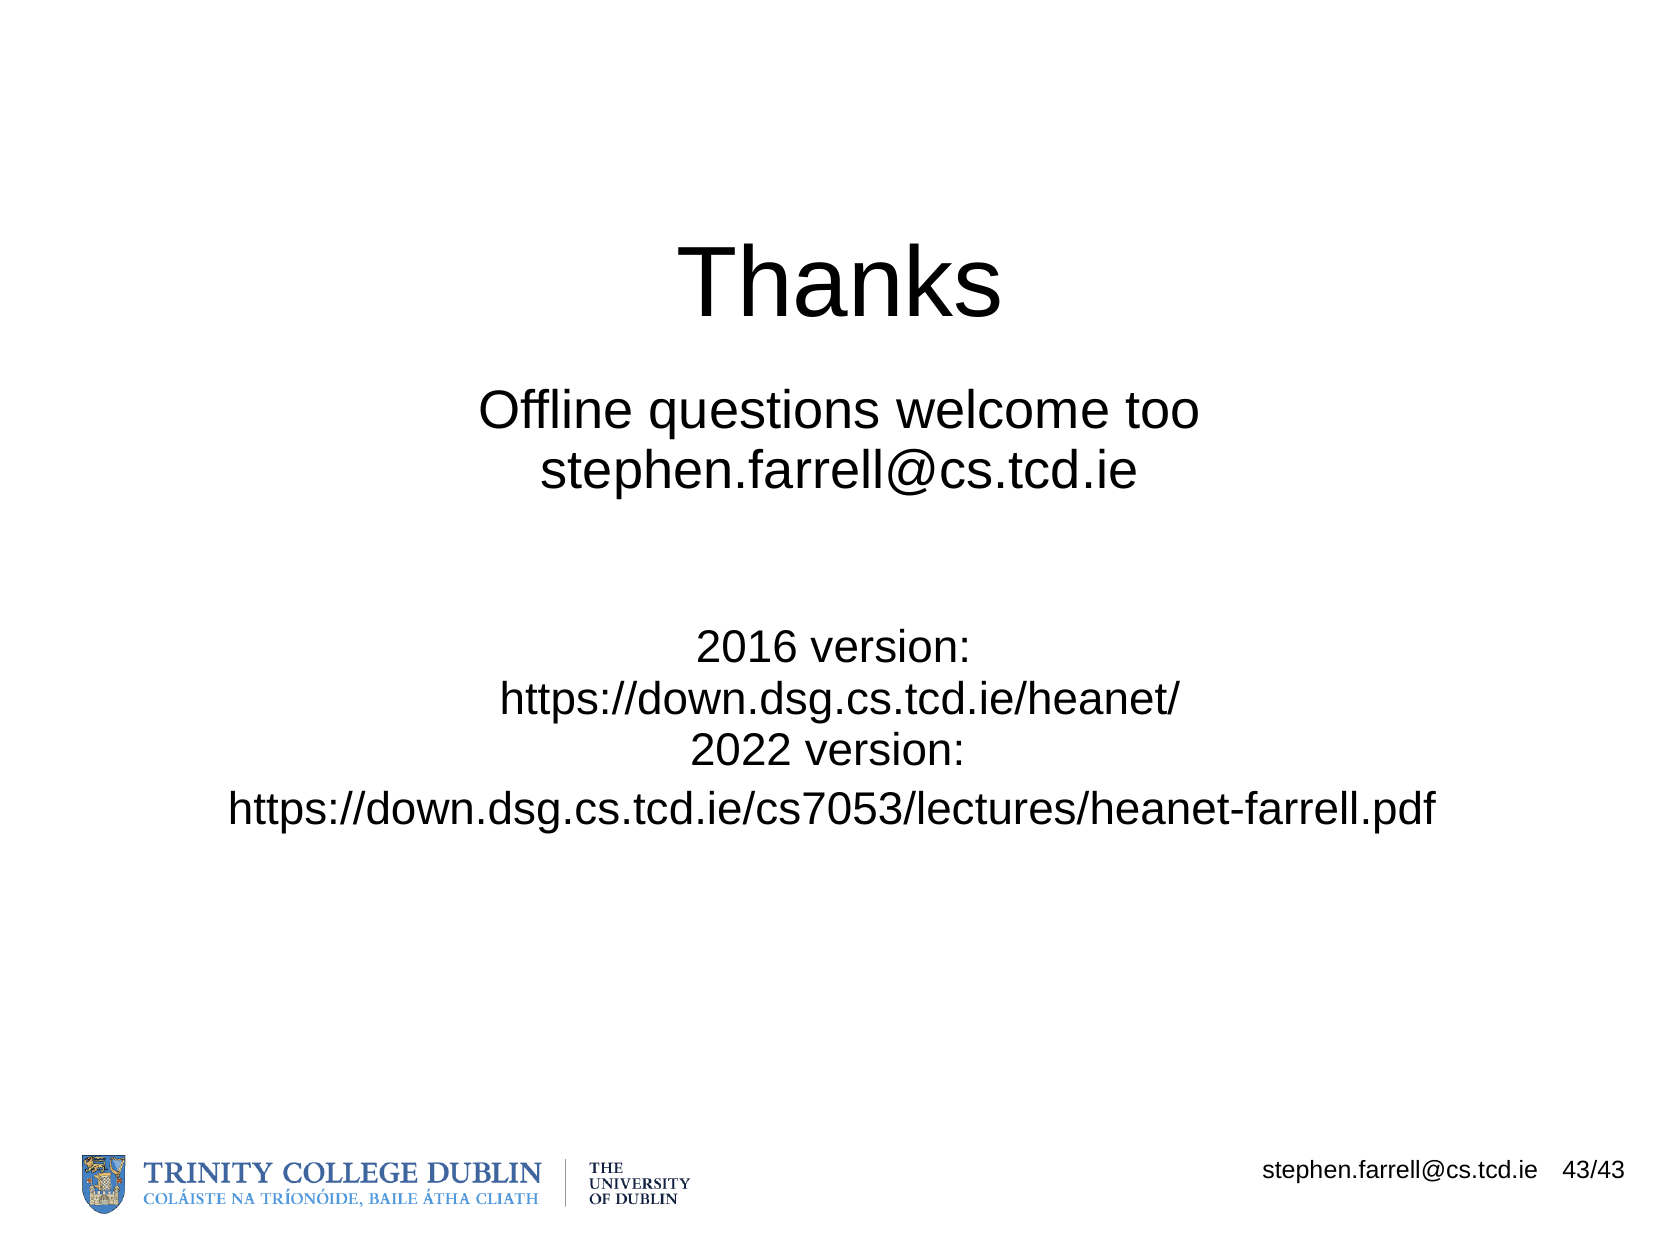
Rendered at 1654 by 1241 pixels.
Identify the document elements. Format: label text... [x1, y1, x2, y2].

picture [82, 1155, 694, 1214]
text_box Thanks Offline questions welcome too stephen.farrell@cs.tcd.ie 2016 version: https://down.dsg.cs.tcd.ie/heanet/ 2022 version: https://down.dsg.cs.tcd.ie/cs7053/lectures/heanet-farrell.pdf [120, 218, 1561, 950]
